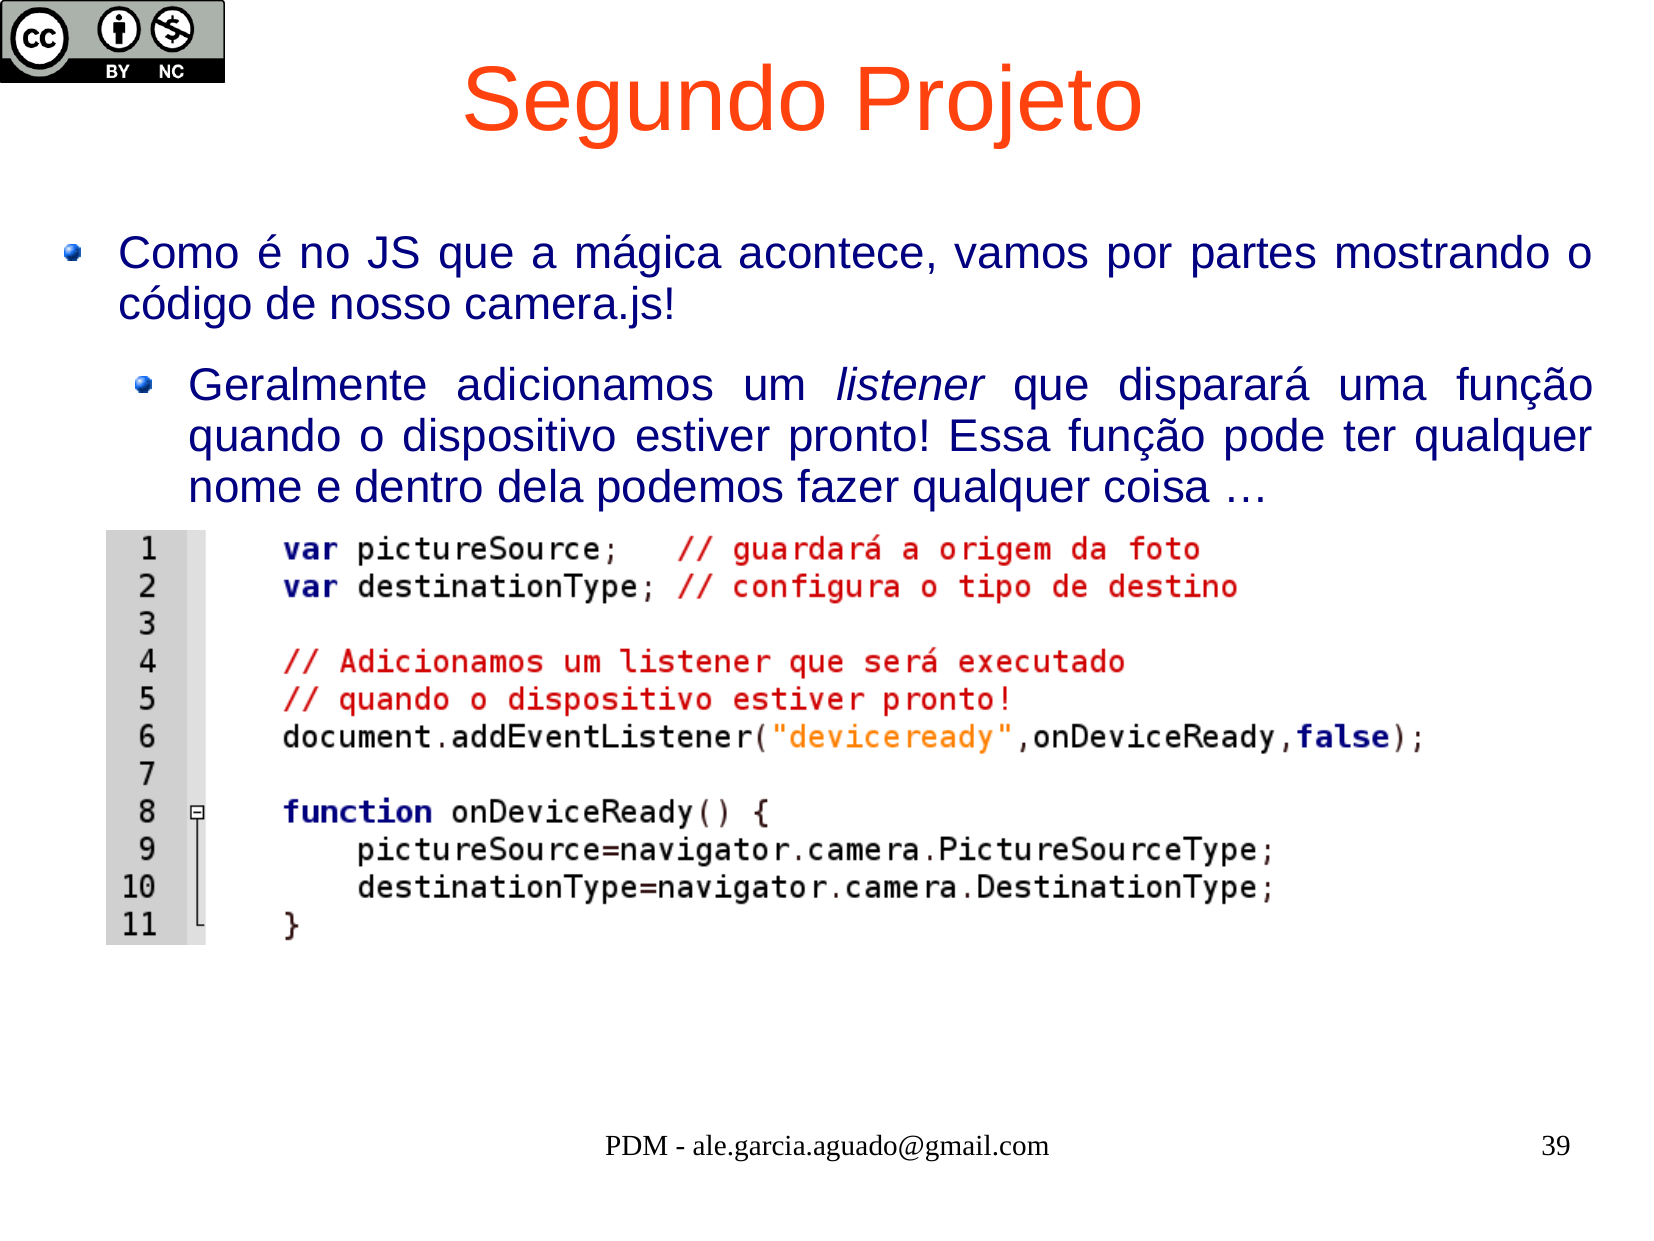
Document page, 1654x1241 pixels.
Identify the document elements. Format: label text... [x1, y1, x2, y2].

list Como é no JS que a mágica acontece, vamos por partes mostrando o código de nosso camera.js! Geralmente adicionamos um listener que disparará uma função quando o dispositivo estiver pronto! Essa função pode ter qualquer nome e dentro dela podemos fazer qualquer coisa … [47, 226, 1595, 445]
list [47, 445, 1595, 1241]
picture [0, 0, 225, 83]
title Segundo Projeto [59, 31, 1548, 166]
picture [106, 530, 1440, 945]
